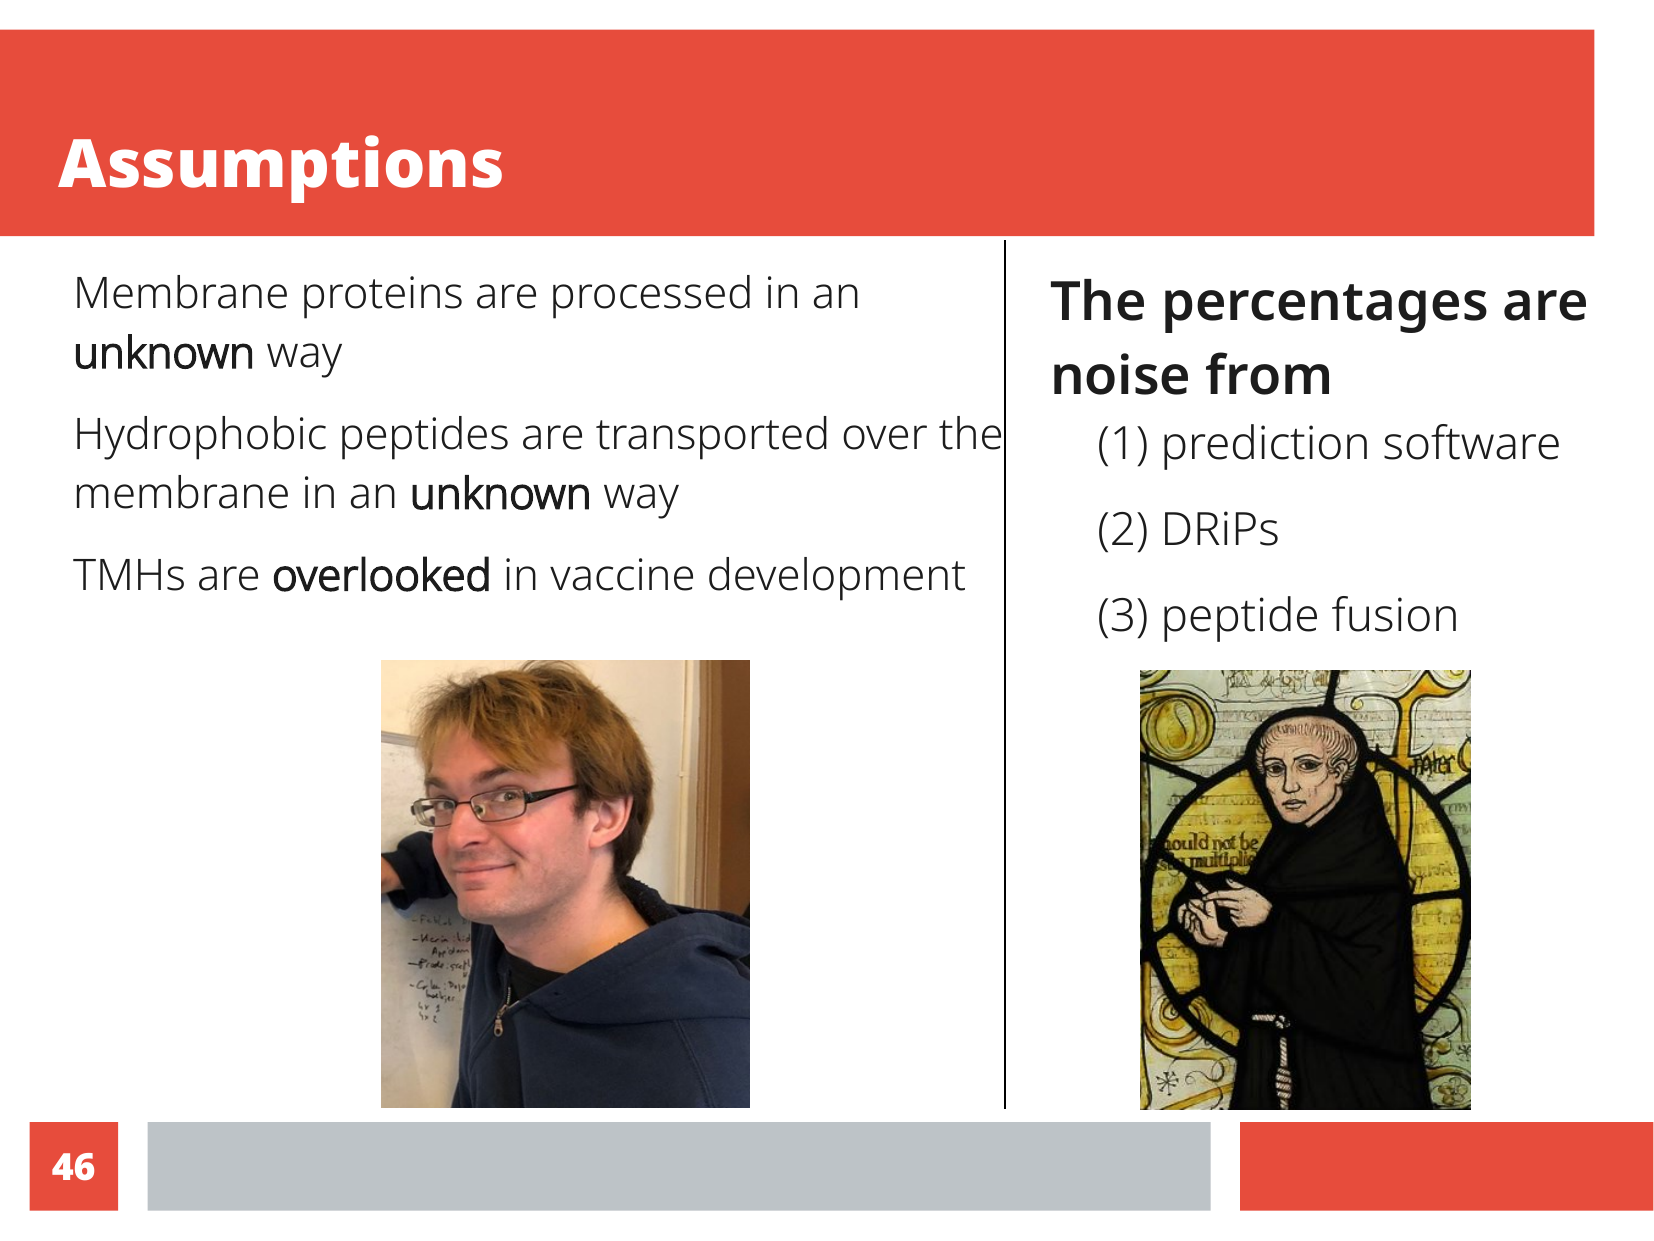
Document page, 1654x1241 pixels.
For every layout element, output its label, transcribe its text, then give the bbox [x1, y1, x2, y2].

title Assumptions [59, 59, 1595, 207]
picture [381, 660, 751, 1108]
list The percentages are noise from (1) prediction software (2) DRiPs (3) peptide fusion [1050, 262, 1592, 661]
list Membrane proteins are processed in an unknown way Hydrophobic peptides are transported over the membrane in an unknown way TMHs are overlooked in vaccine development [28, 262, 1004, 646]
picture [1140, 670, 1471, 1111]
